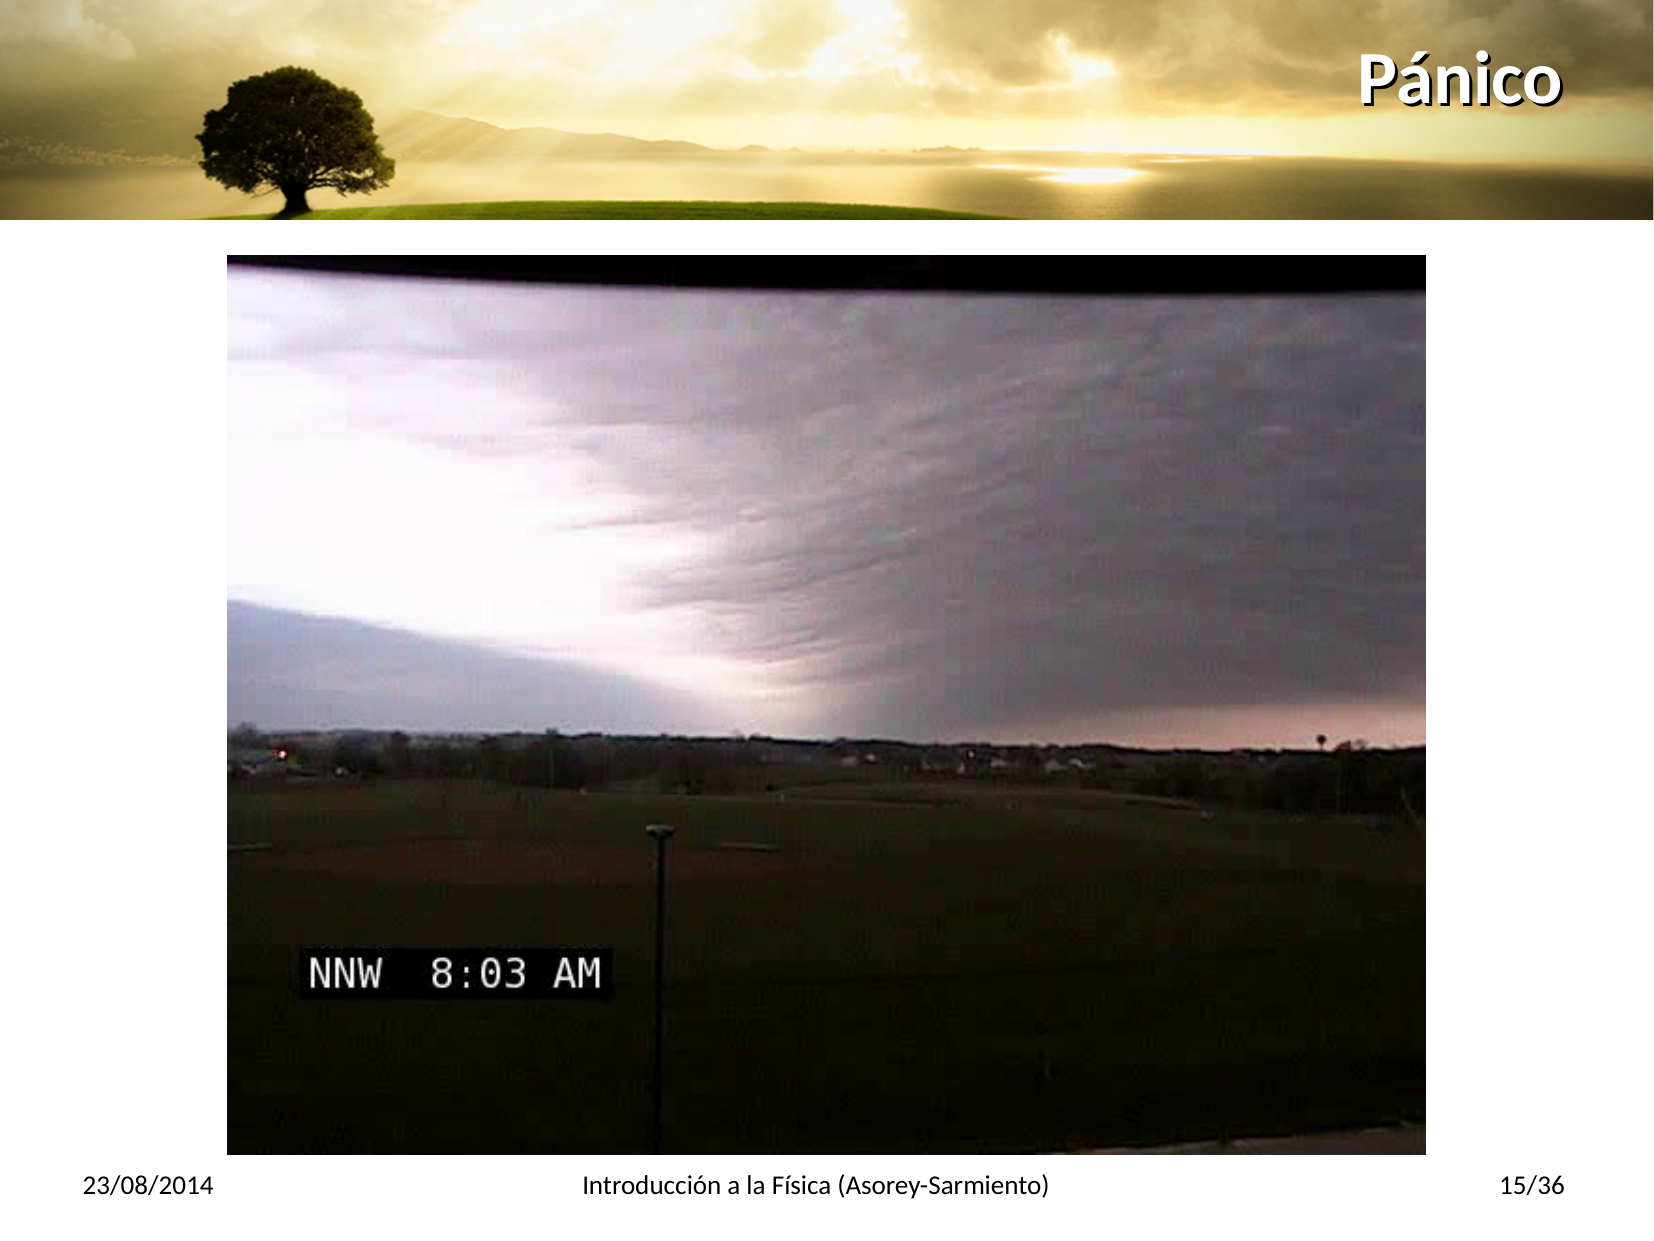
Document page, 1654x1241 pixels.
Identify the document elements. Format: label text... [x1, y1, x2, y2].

text_box [226, 255, 1427, 1156]
picture [0, 0, 1654, 220]
title Pánico [75, 19, 1564, 151]
